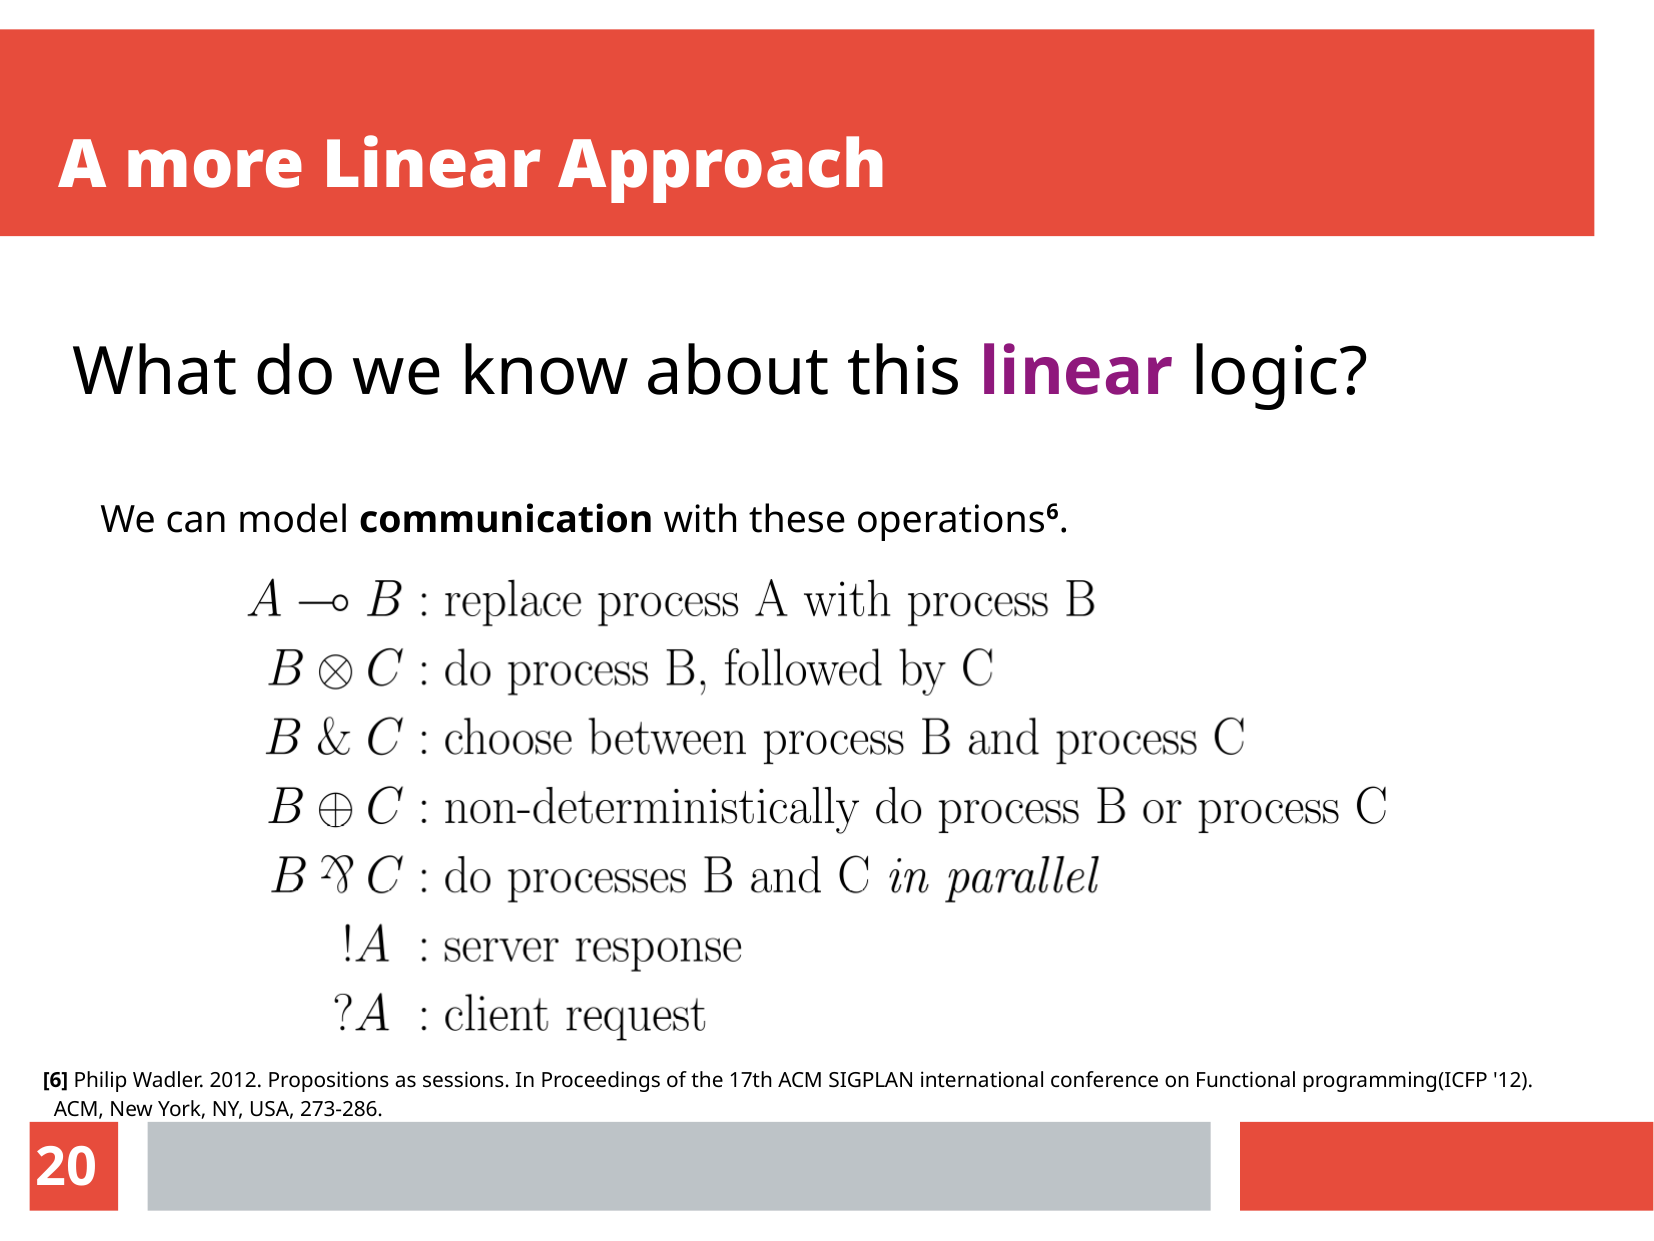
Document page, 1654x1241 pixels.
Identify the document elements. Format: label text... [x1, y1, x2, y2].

text_box 20 [20, 1119, 254, 1210]
text_box [6] Philip Wadler. 2012. Propositions as sessions. In Proceedings of the 17th ACM SIGPLAN international conference on Functional programming(ICFP '12). ACM, New York, NY, USA, 273-286. [28, 1058, 1654, 1122]
text_box We can model communication with these operations6. [85, 485, 1164, 544]
text_box What do we know about this linear logic? [57, 315, 1490, 409]
picture [236, 568, 1398, 1052]
title A more Linear Approach [59, 58, 1595, 207]
